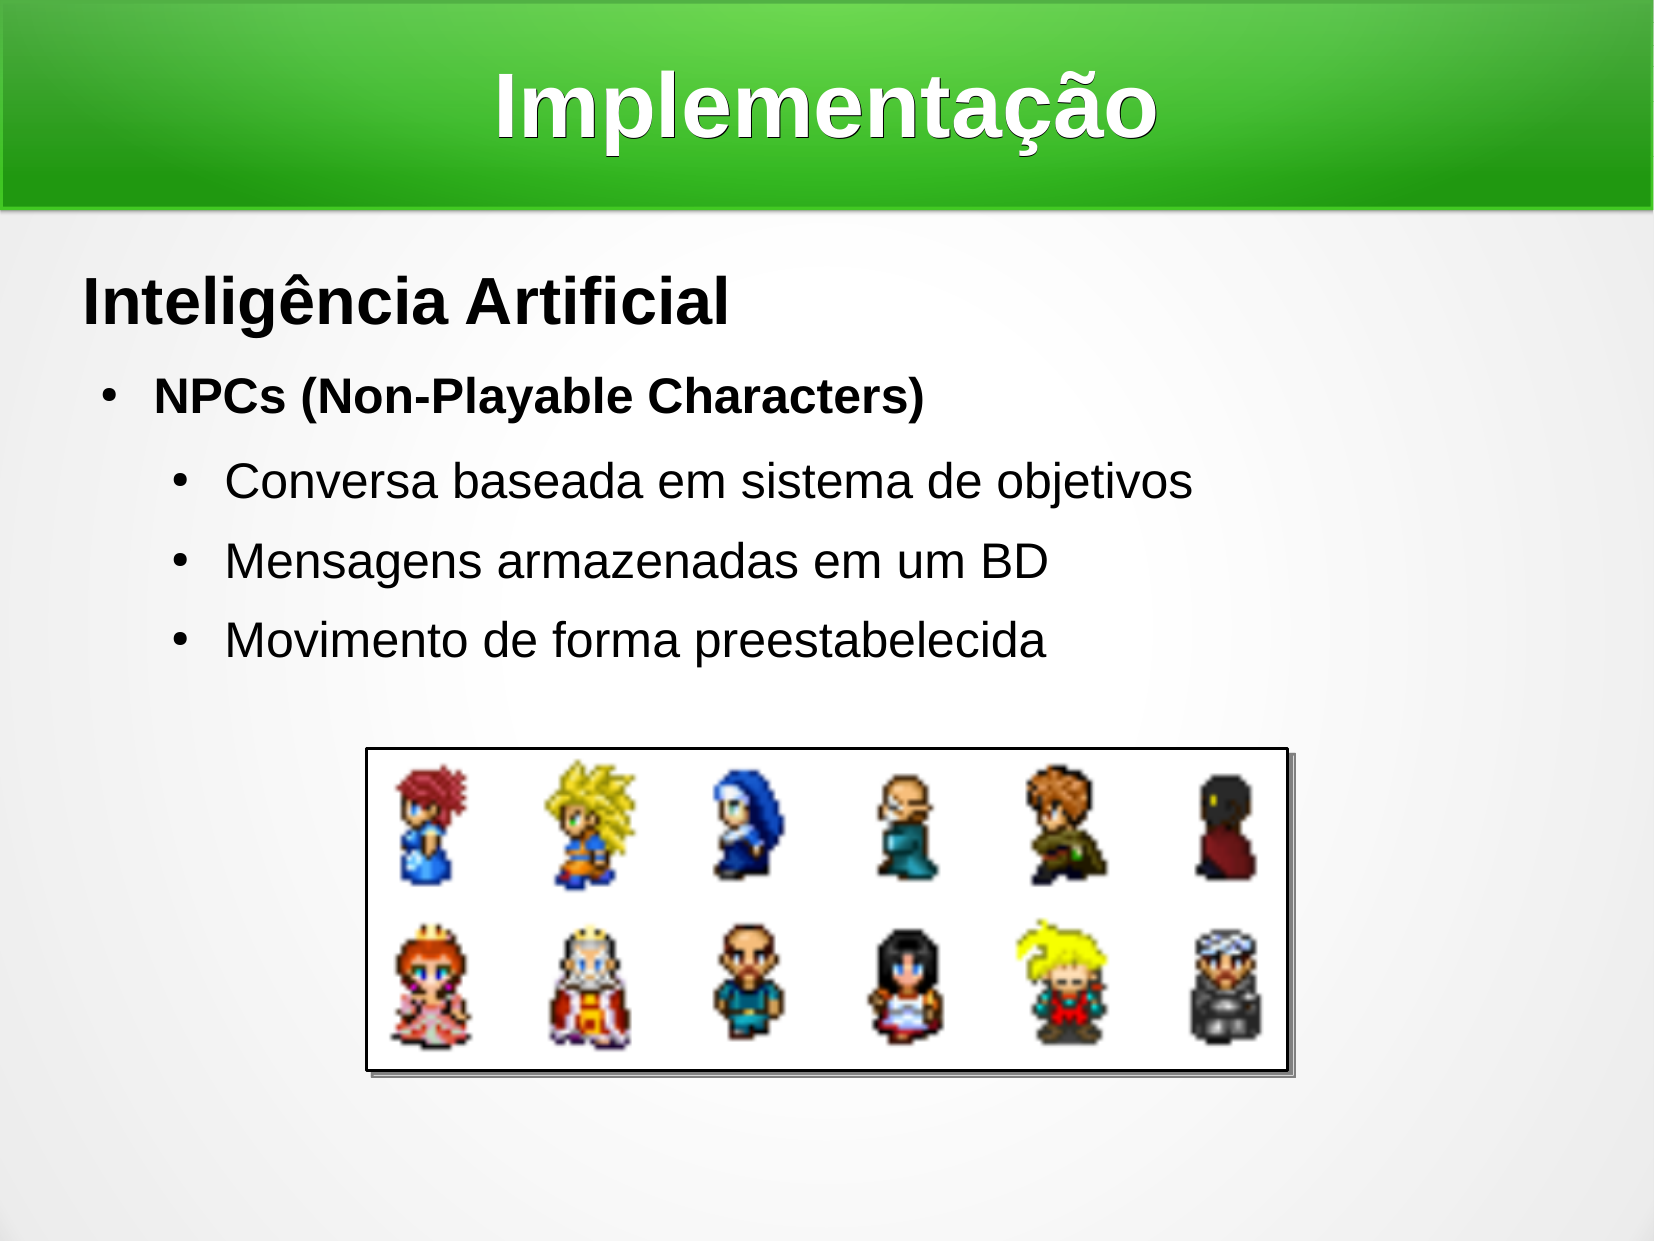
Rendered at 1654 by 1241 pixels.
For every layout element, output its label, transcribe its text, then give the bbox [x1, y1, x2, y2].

picture [367, 750, 1287, 1069]
list Inteligência Artificial NPCs (Non-Playable Characters) Conversa baseada em sistema de objetivos Mensagens armazenadas em um BD Movimento de forma preestabelecida [82, 257, 1571, 978]
title Implementação [82, 35, 1571, 178]
